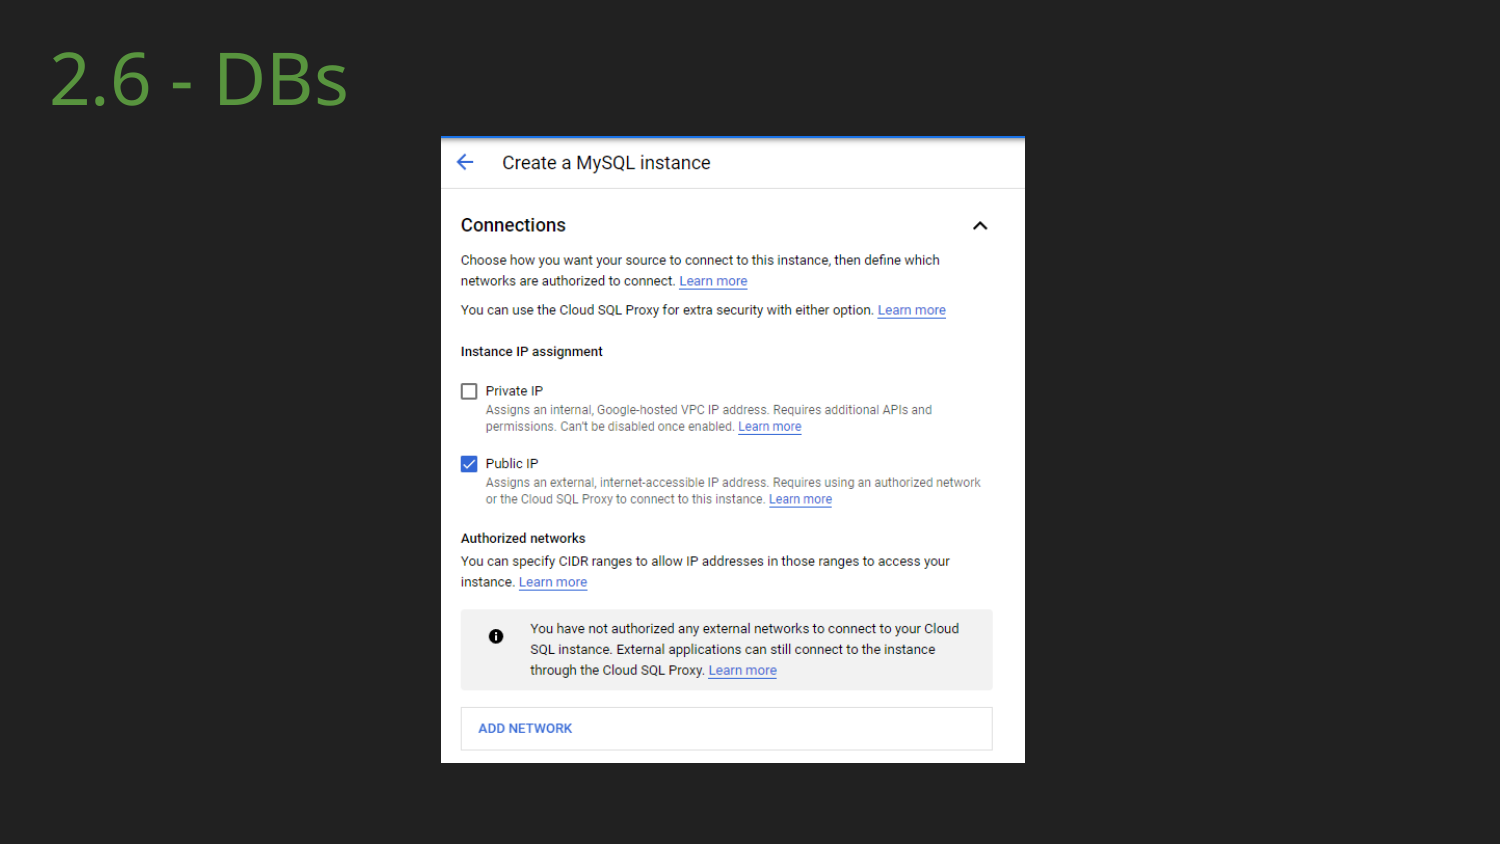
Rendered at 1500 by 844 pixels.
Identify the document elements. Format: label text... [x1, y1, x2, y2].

title 2.6 - DBs [34, 17, 1432, 168]
picture [441, 136, 1025, 763]
